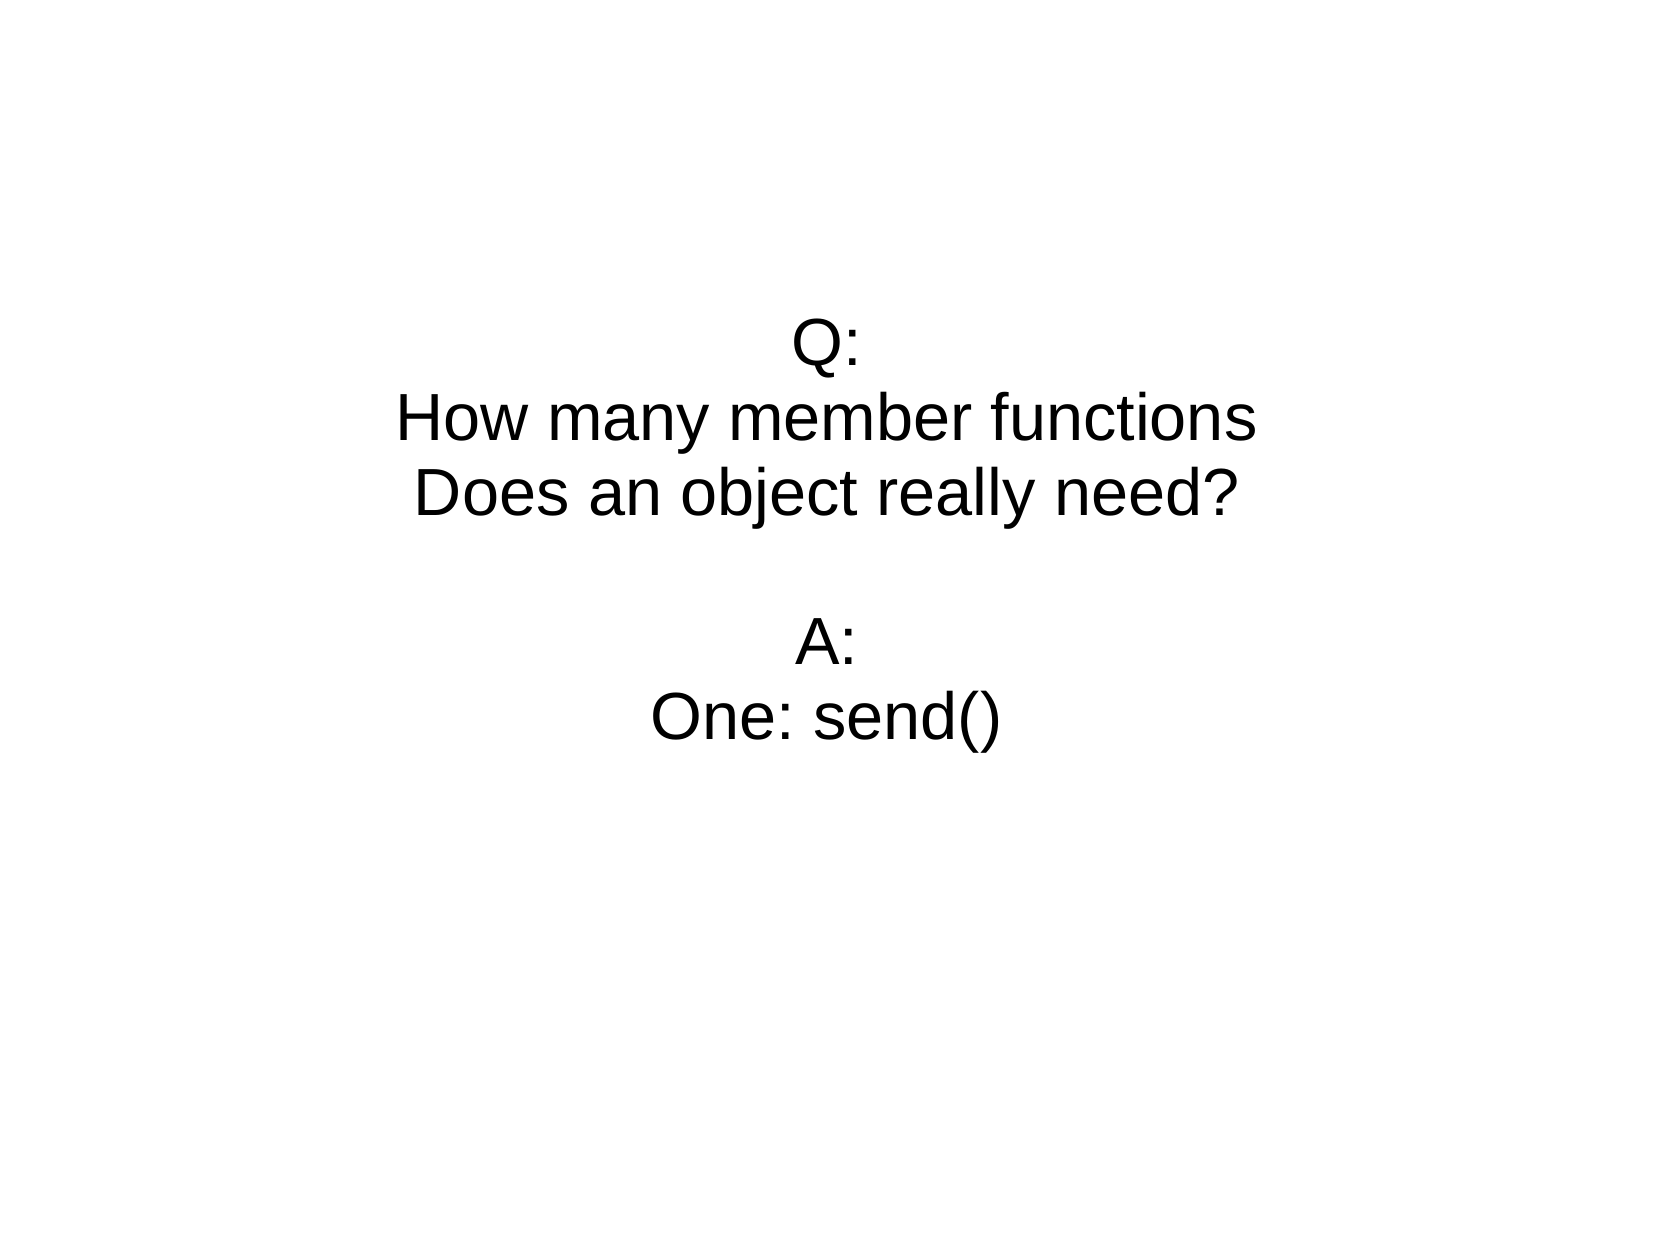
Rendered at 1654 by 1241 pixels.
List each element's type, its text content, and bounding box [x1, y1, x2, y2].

subtitle Q: How many member functions Does an object really need? A: One: send() [82, 49, 1571, 1010]
